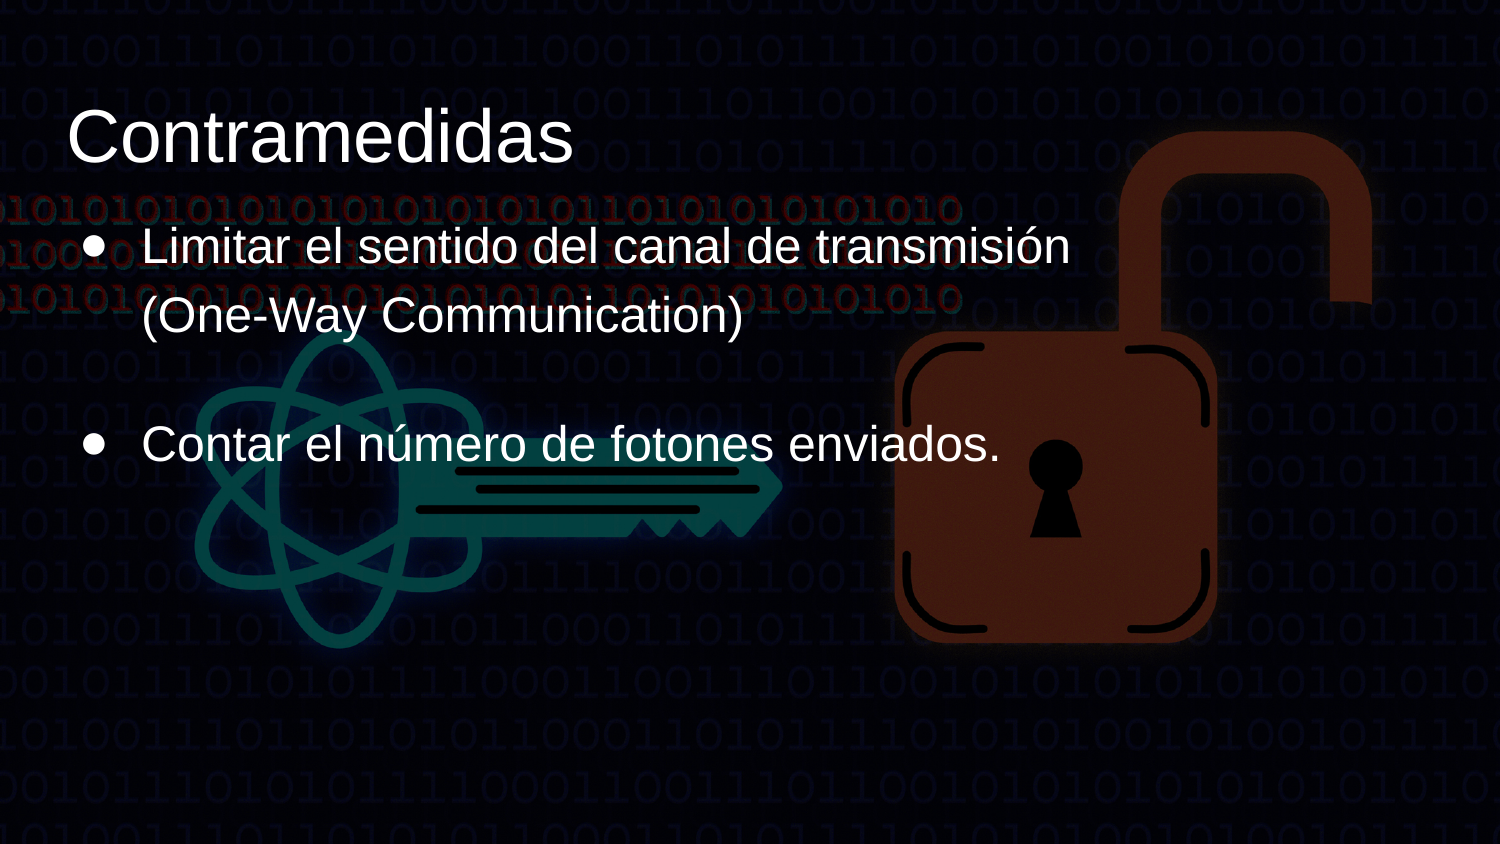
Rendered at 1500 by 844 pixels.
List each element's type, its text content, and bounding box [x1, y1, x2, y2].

picture [0, 0, 1500, 844]
list Limitar el sentido del canal de transmisión (One-Way Communication) Contar el número de fotones enviados. [51, 189, 1449, 750]
title Contramedidas [51, 72, 1449, 167]
